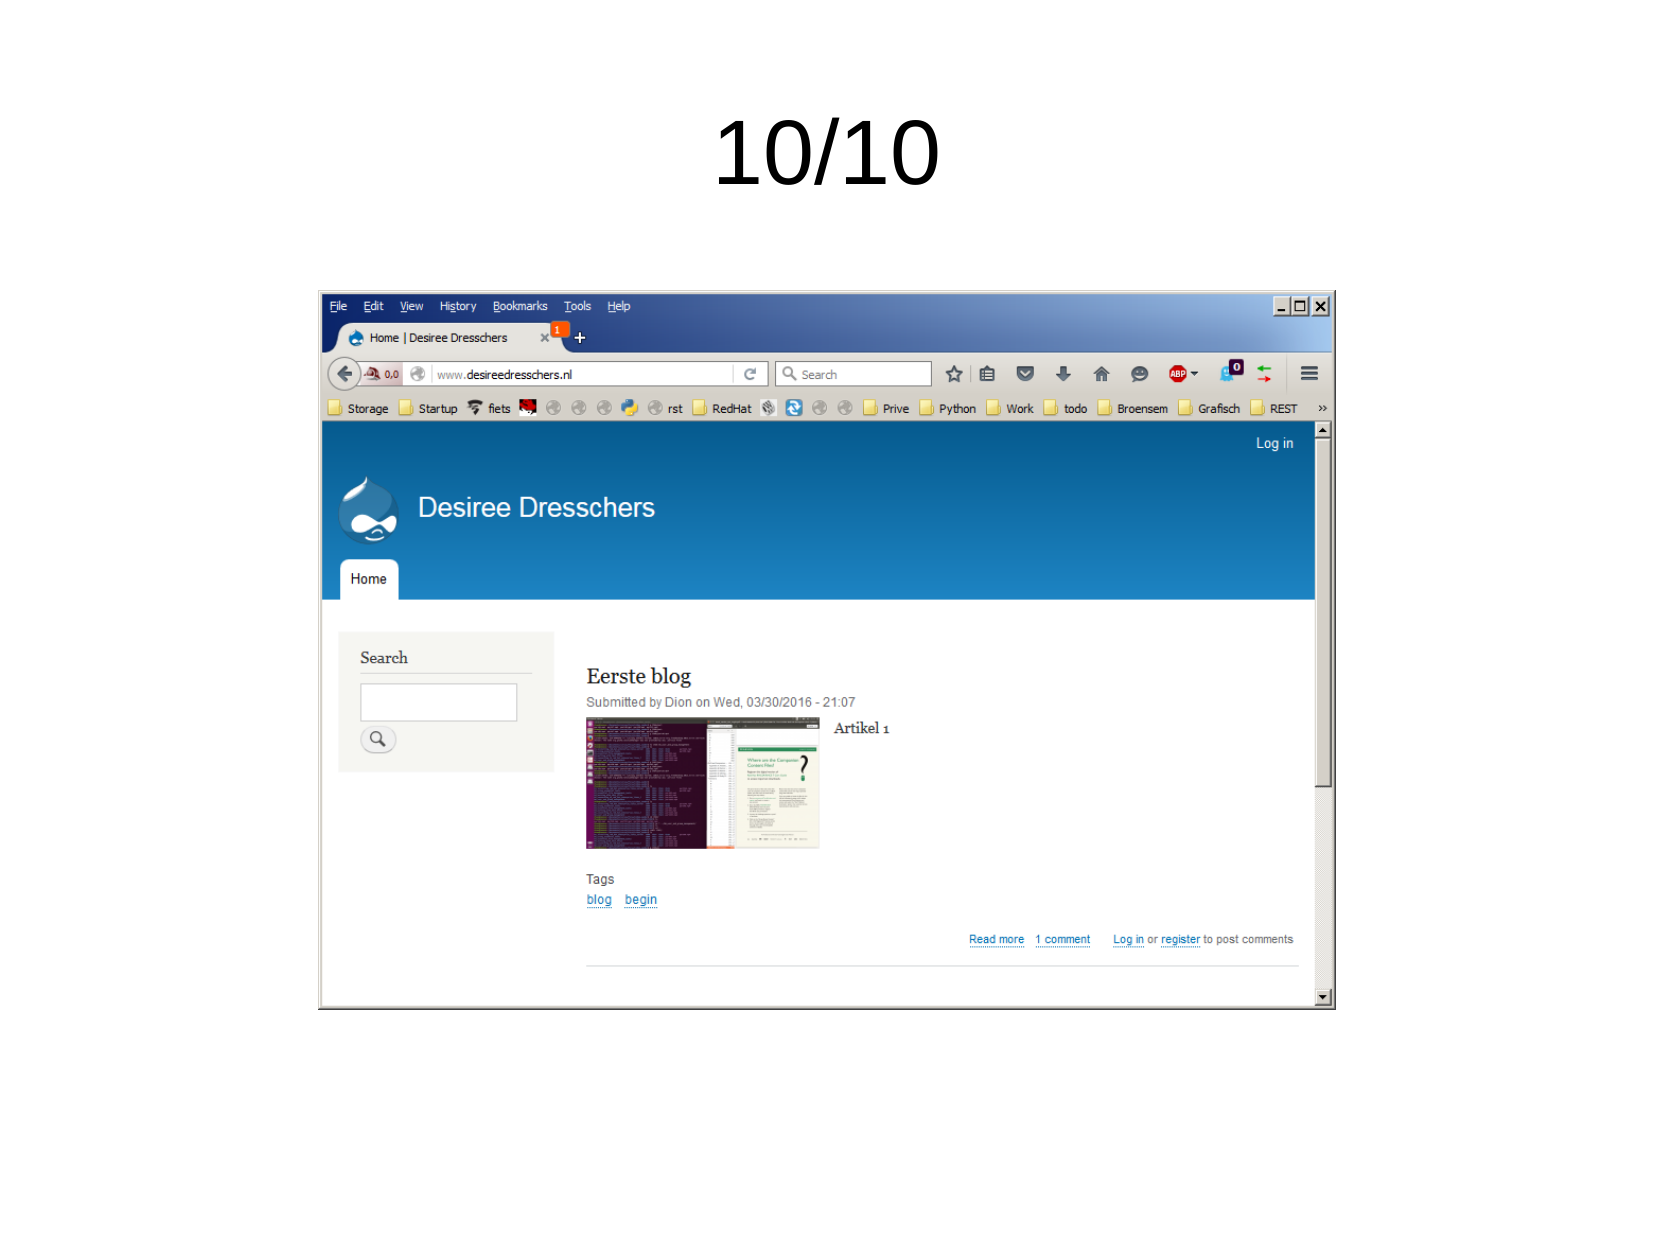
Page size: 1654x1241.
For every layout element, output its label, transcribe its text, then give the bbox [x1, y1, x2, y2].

title 10/10 [82, 49, 1571, 257]
picture [318, 290, 1336, 1010]
